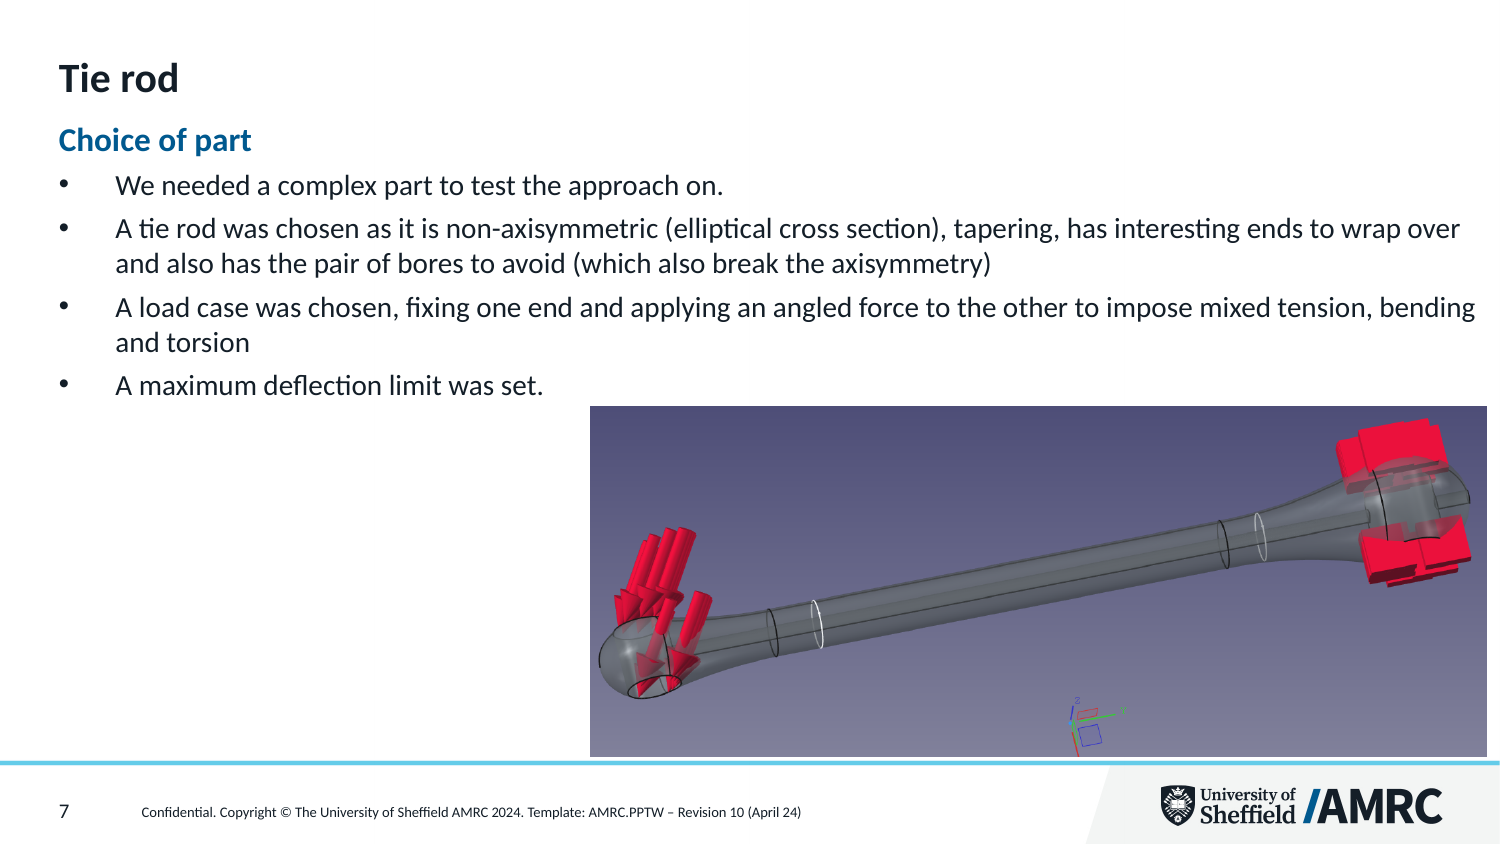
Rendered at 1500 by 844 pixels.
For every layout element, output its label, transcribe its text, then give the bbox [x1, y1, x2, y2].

title Tie rod [59, 50, 1029, 101]
picture [0, 0, 1500, 844]
list Choice of part We needed a complex part to test the approach on. A tie rod was chosen as it is non-axisymmetric (elliptical cross section), tapering, has interesting ends to wrap over and also has the pair of bores to avoid (which also break the axisymmetry) A load case was chosen, fixing one end and applying an angled force to the other to impose mixed tension, bending and torsion A maximum deflection limit was set. [59, 118, 1477, 414]
